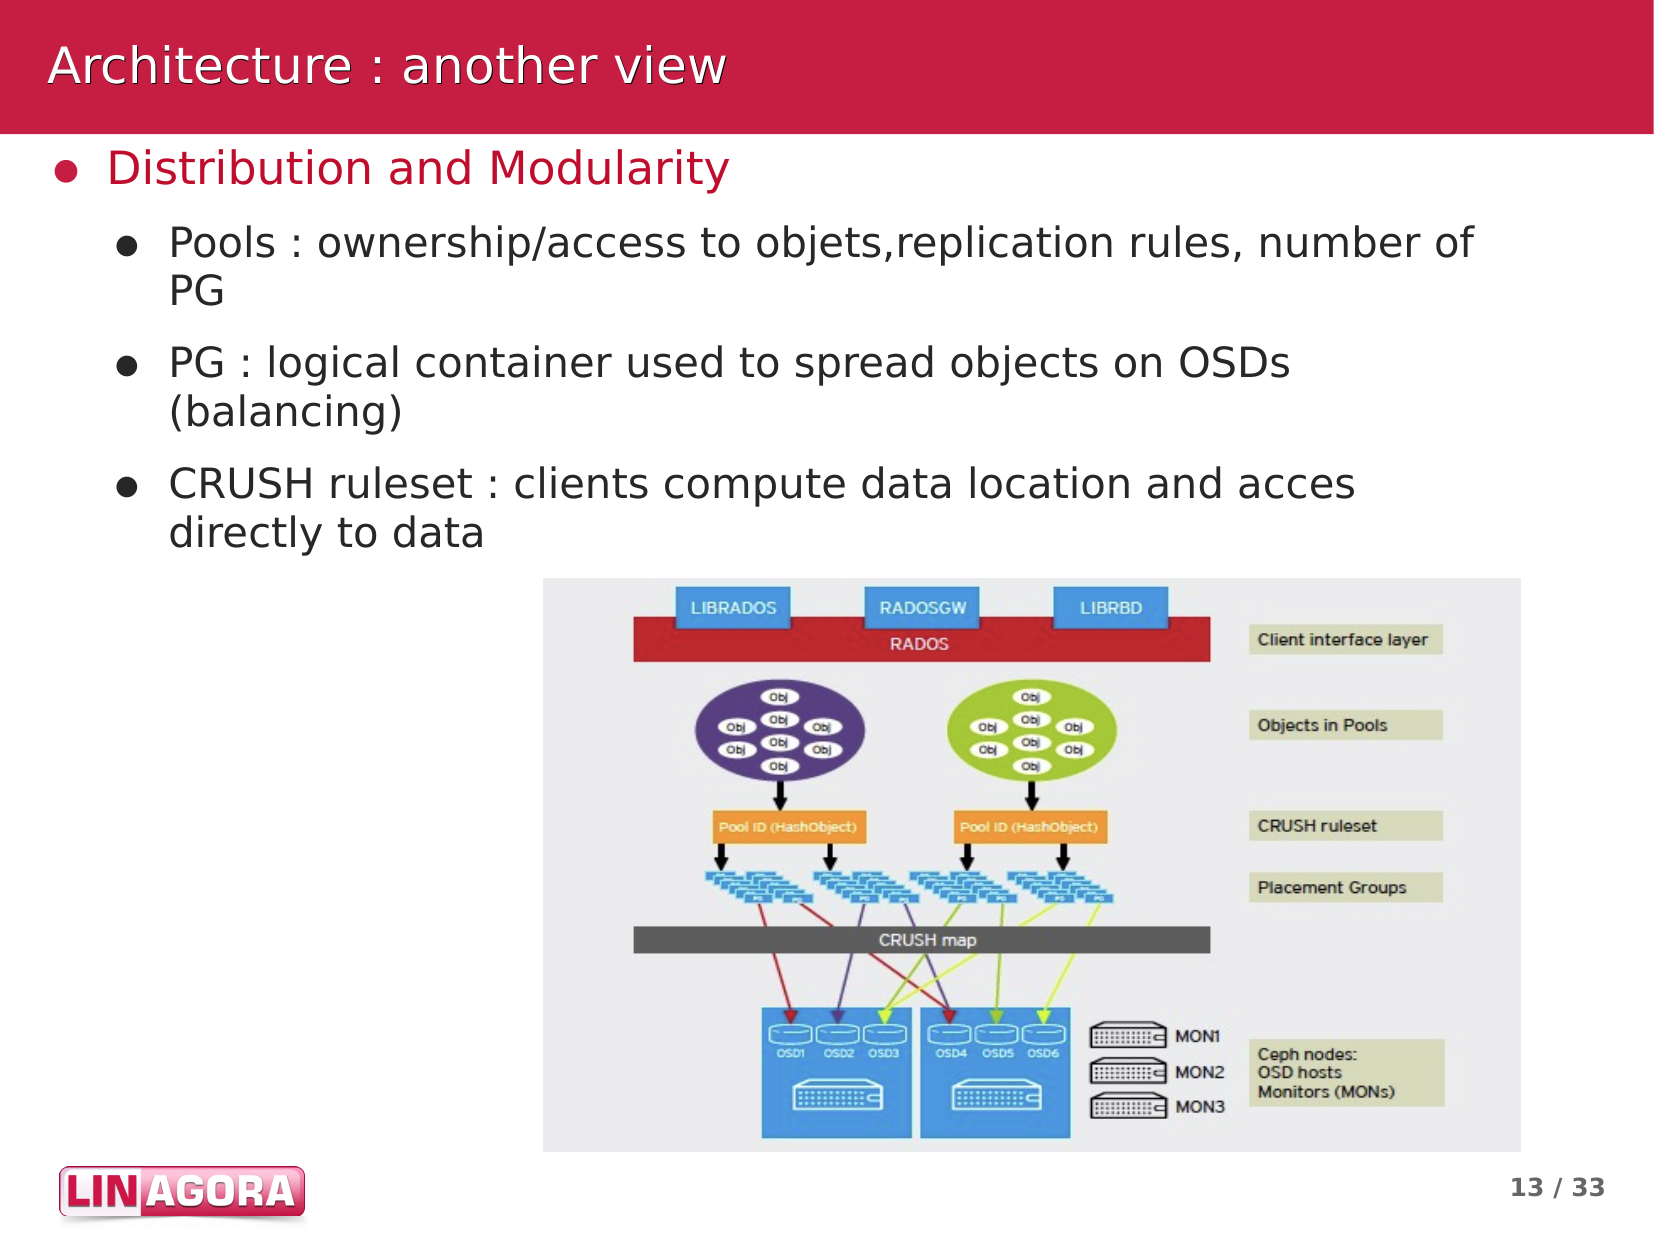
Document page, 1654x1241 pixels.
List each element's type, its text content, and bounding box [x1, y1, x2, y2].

title Architecture : another view [47, 7, 1624, 126]
list Distribution and Modularity Pools : ownership/access to objets,replication rules, number of PG PG : logical container used to spread objects on OSDs (balancing) CRUSH ruleset : clients compute data location and acces directly to data [35, 141, 1524, 886]
picture [543, 578, 1521, 1152]
picture [59, 1166, 308, 1229]
